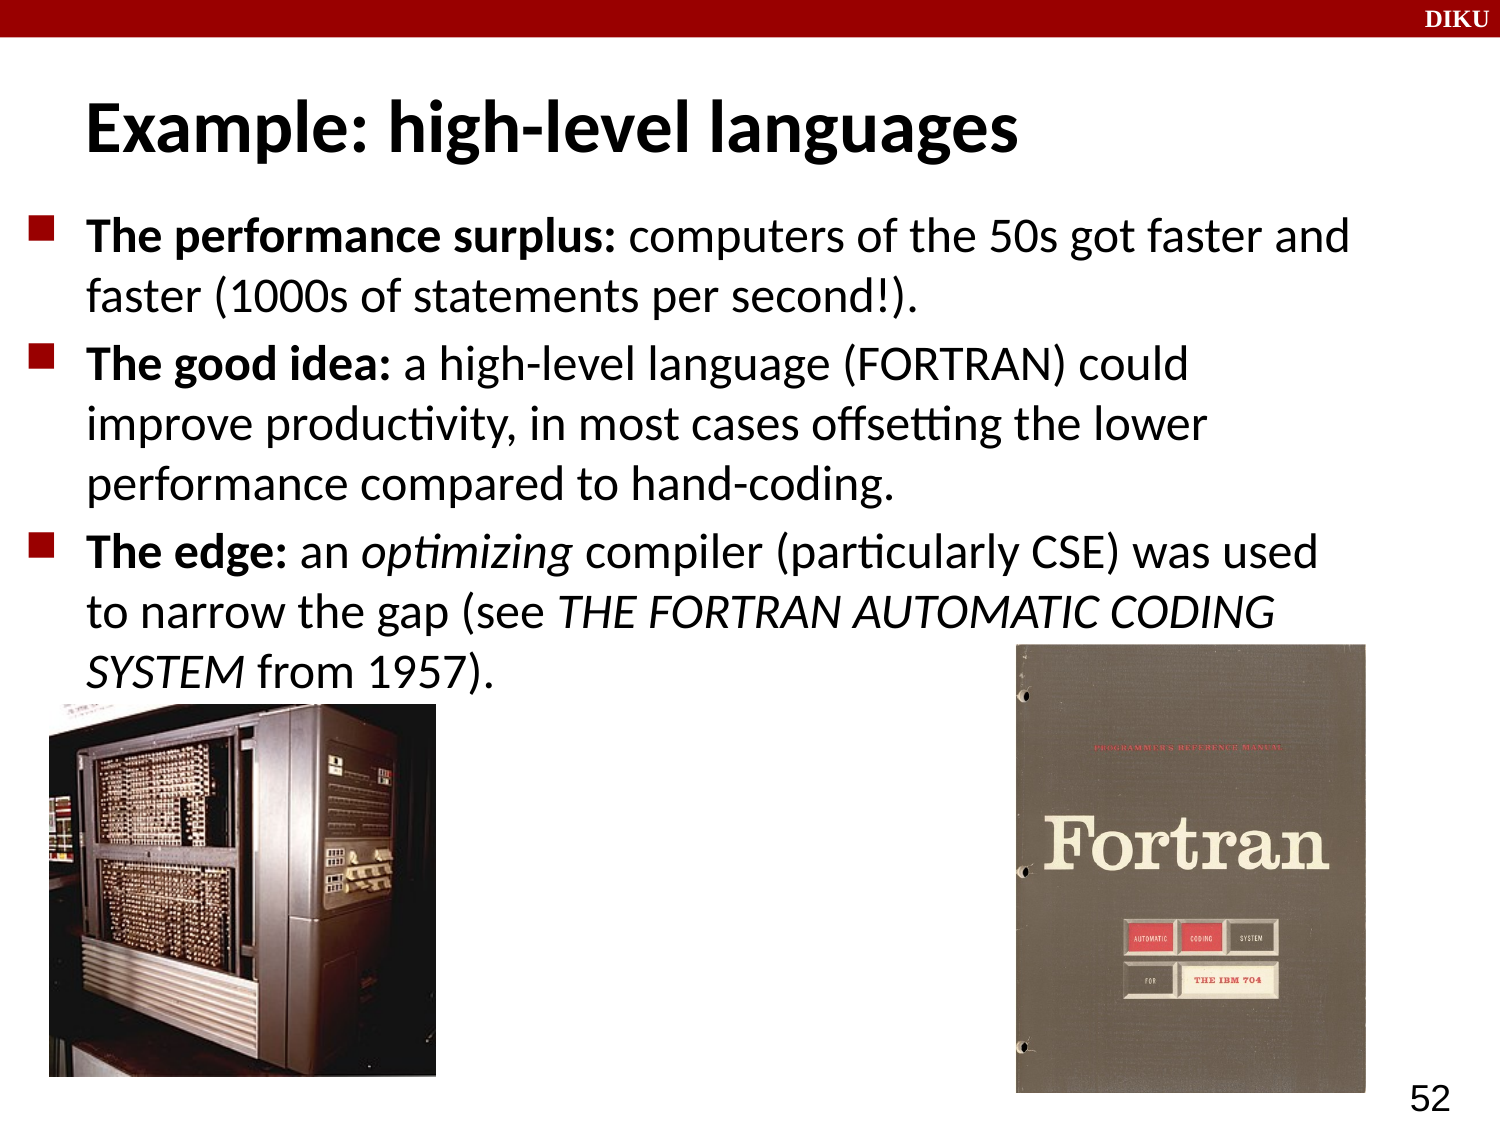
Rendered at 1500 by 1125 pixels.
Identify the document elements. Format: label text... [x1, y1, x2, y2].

text_box Example: high-level languages [70, 75, 1485, 169]
text_box The performance surplus: computers of the 50s got faster and faster (1000s of statements per second!). The good idea: a high-level language (FORTRAN) could improve productivity, in most cases offsetting the lower performance compared to hand-coding. The edge: an optimizing compiler (particularly CSE) was used to narrow the gap (see THE FORTRAN AUTOMATIC CODING SYSTEM from 1957). [14, 194, 1376, 481]
picture [49, 704, 436, 1077]
picture [1015, 644, 1366, 1093]
